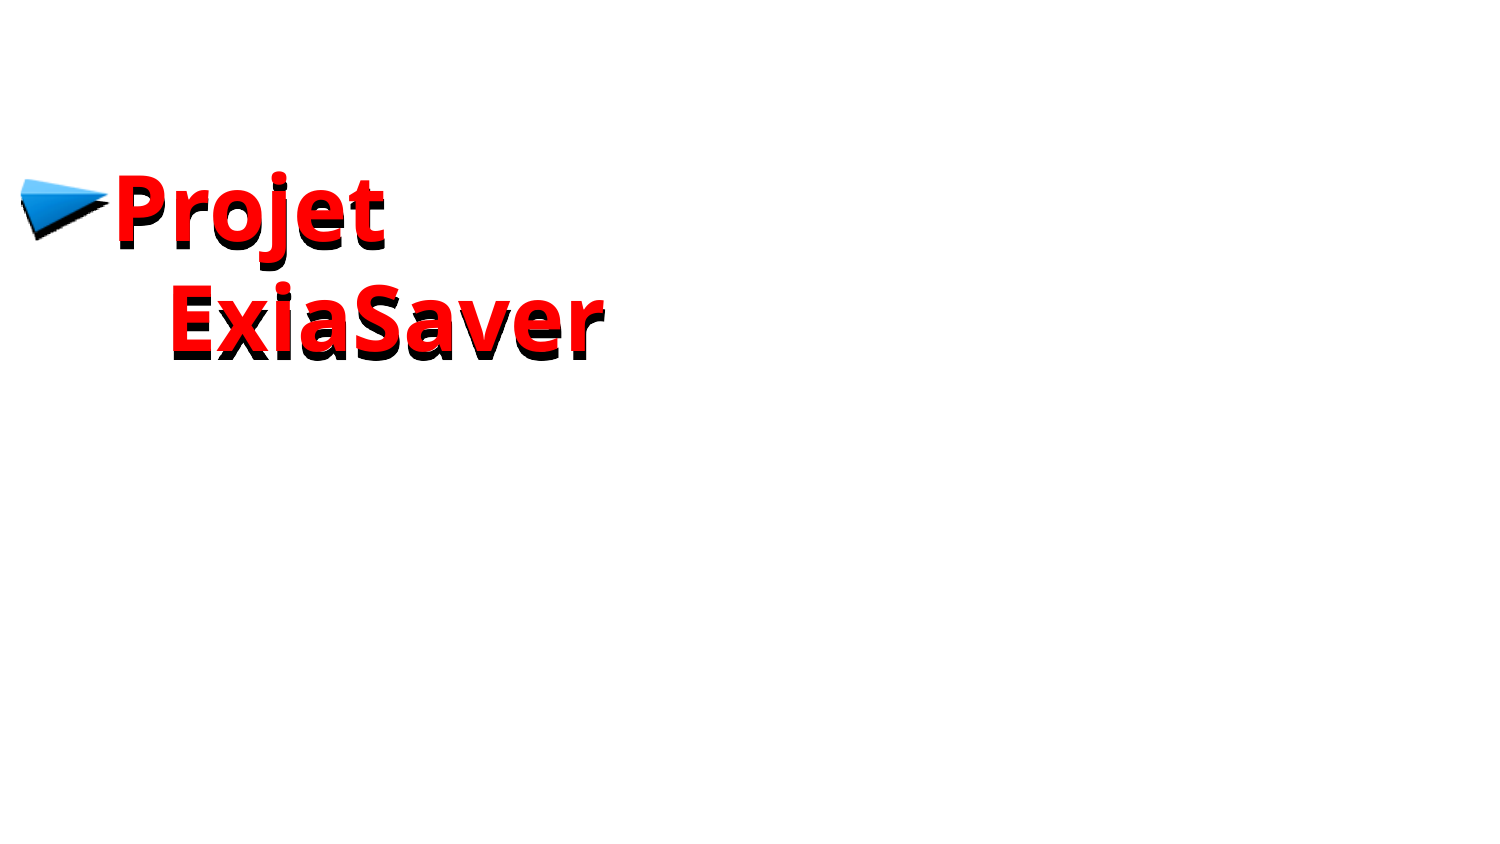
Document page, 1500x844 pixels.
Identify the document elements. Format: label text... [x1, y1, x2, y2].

title Projet ExiaSaver [0, 149, 826, 261]
